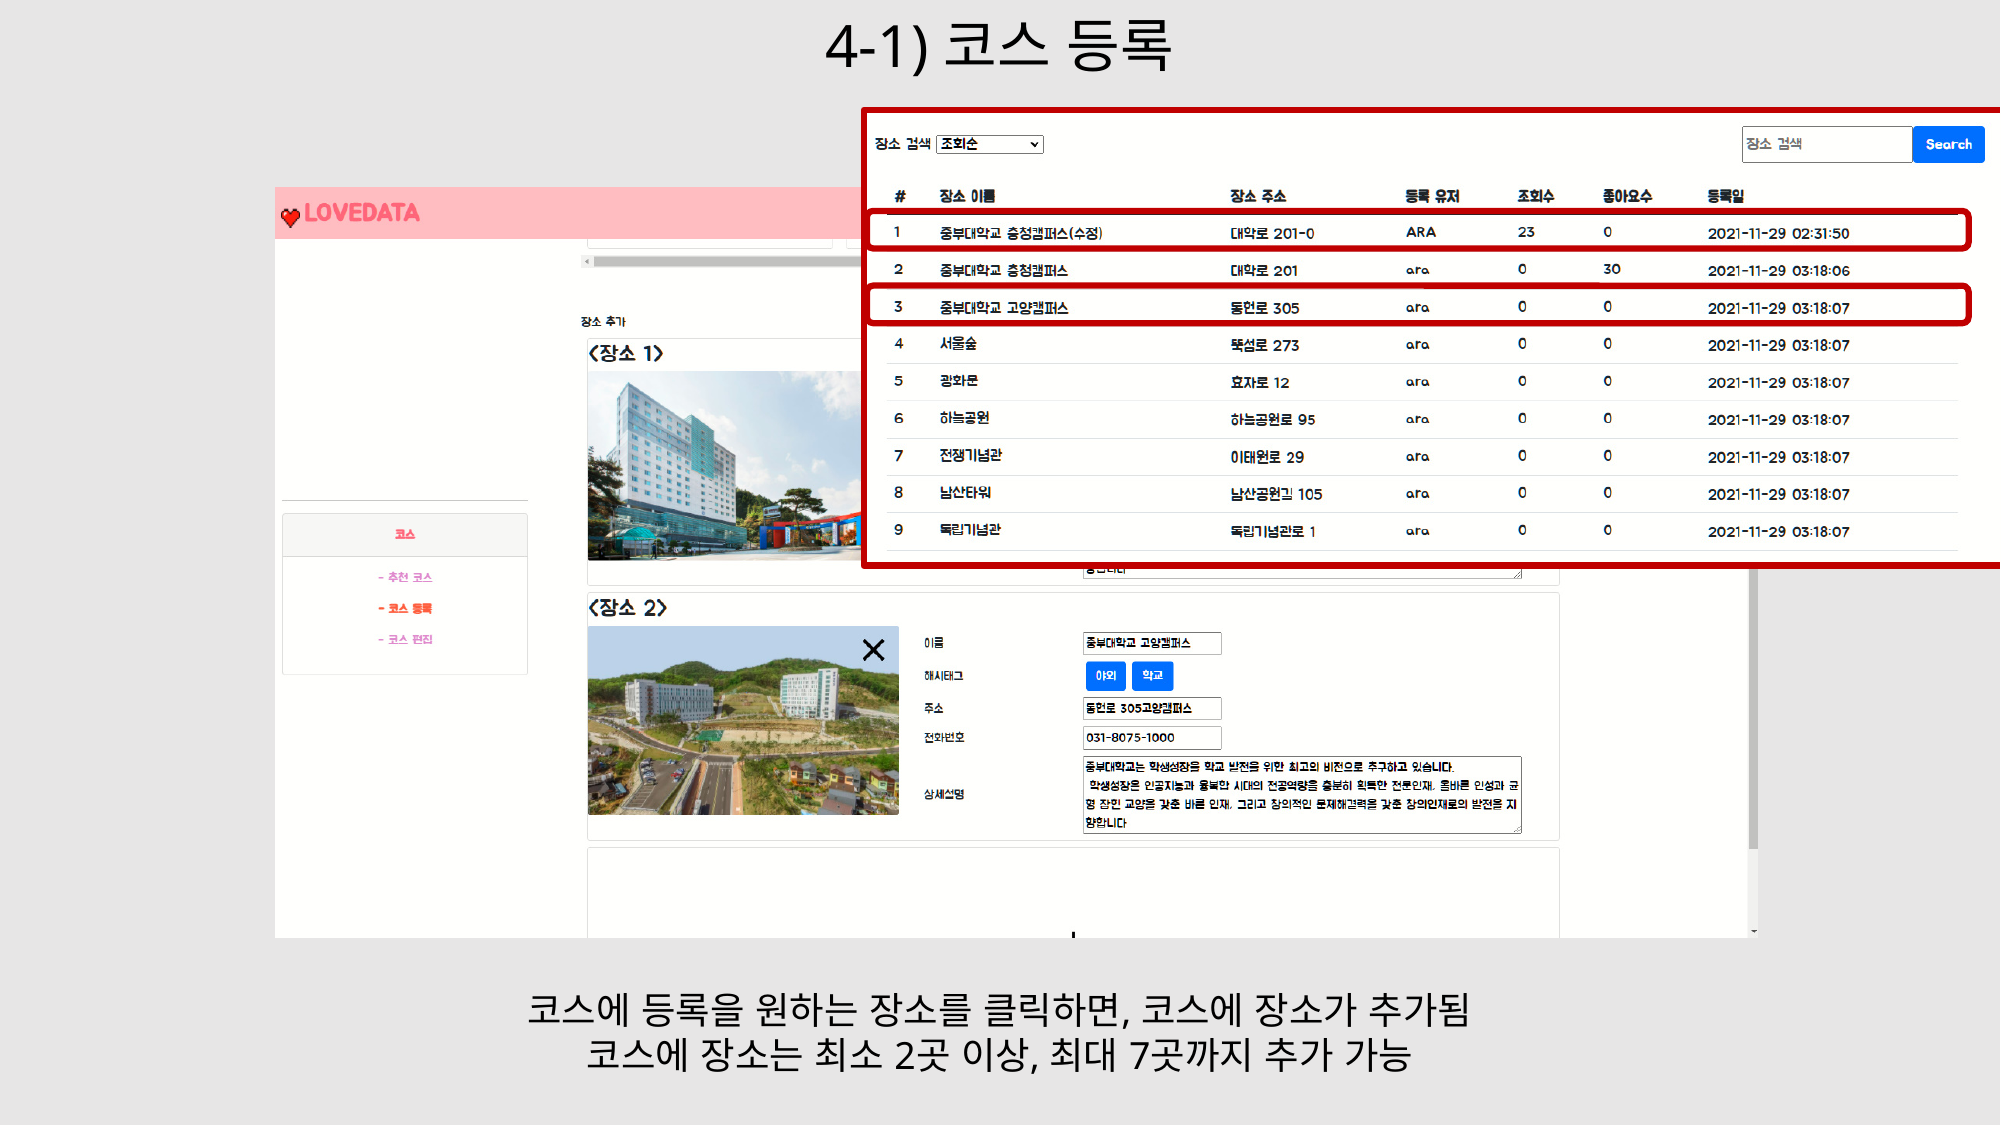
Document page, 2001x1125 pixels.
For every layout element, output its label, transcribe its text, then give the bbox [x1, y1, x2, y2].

text_box 4-1) 코스 등록 [564, 2, 1436, 87]
picture [275, 187, 1758, 938]
picture [866, 113, 2001, 563]
picture [871, 215, 1965, 245]
picture [871, 289, 1965, 320]
text_box 코스에 등록을 원하는 장소를 클릭하면, 코스에 장소가 추가됨 코스에 장소는 최소 2곳 이상, 최대 7곳까지 추가 가능 [512, 979, 1488, 1085]
